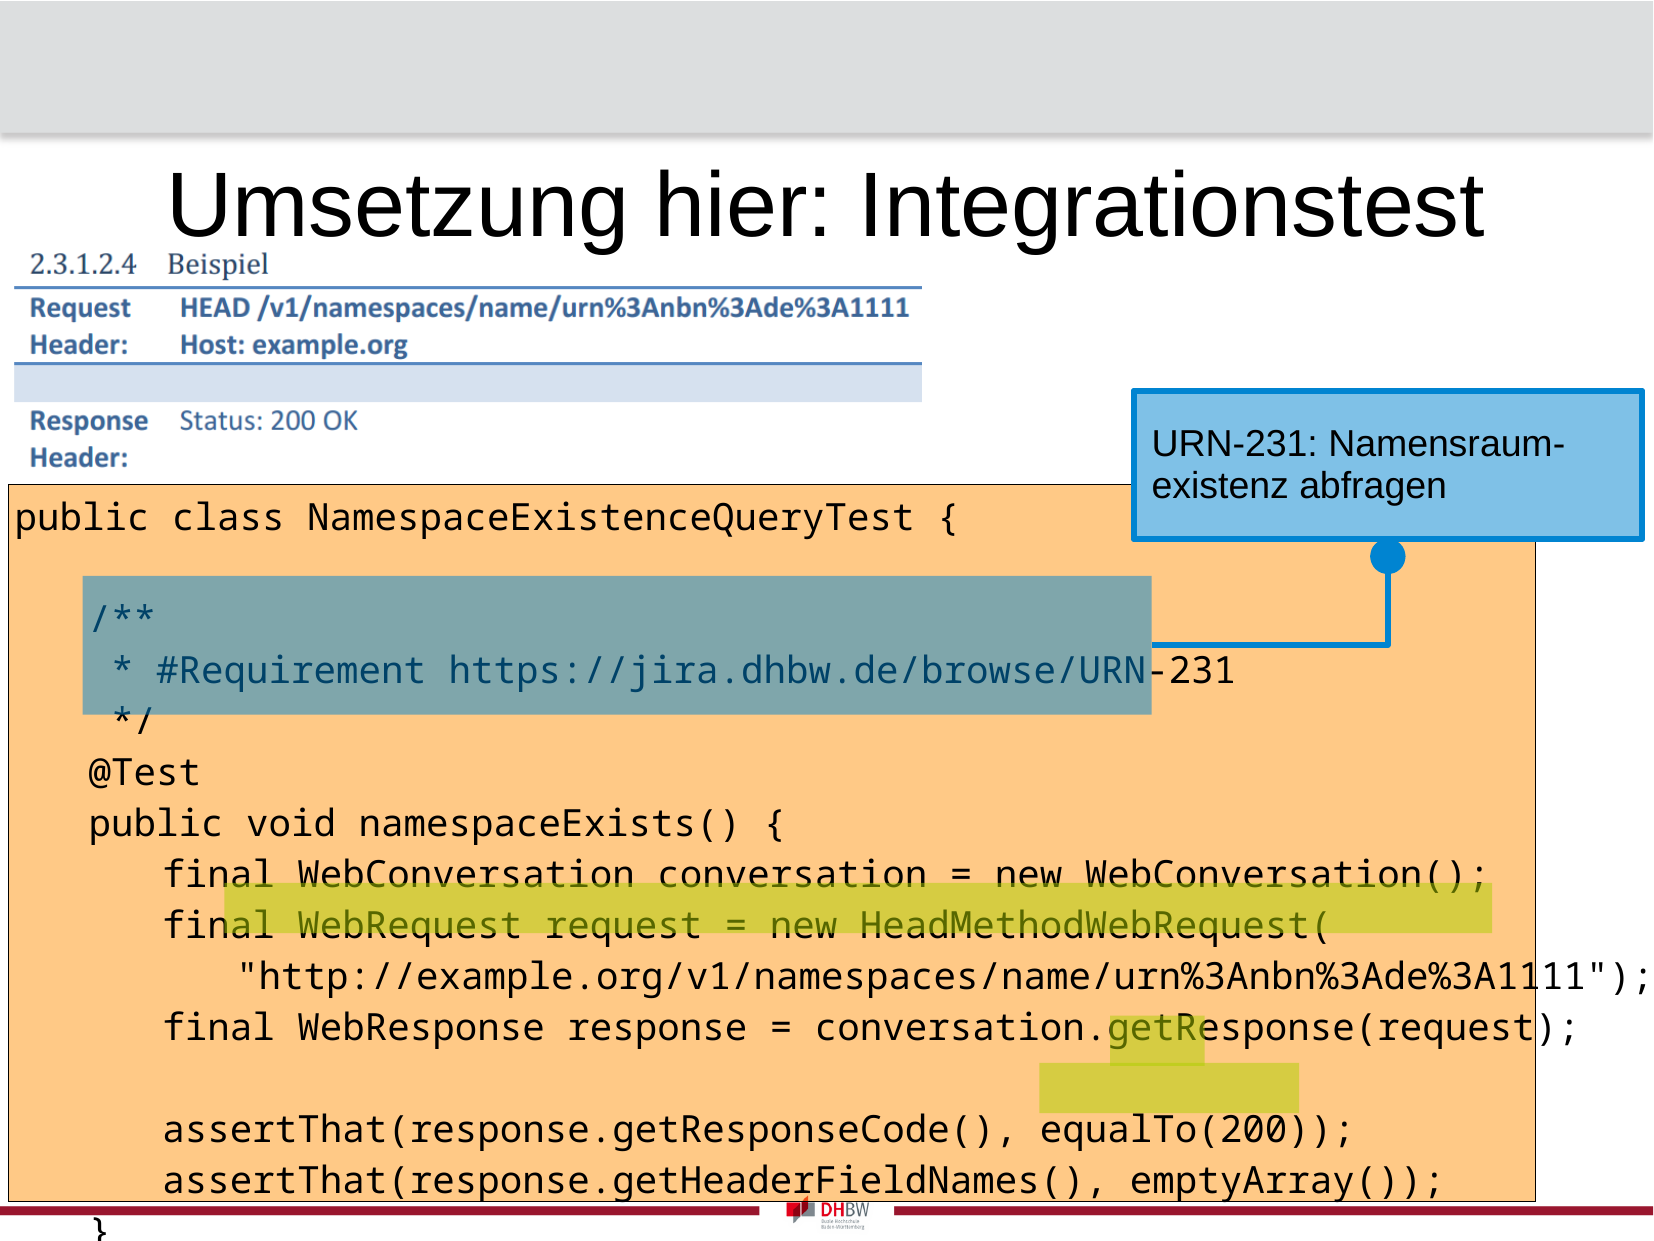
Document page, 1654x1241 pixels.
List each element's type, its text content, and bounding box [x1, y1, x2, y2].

text_box [224, 882, 1493, 934]
text_box [82, 575, 1152, 715]
text_box [1039, 1015, 1300, 1114]
picture [0, 1, 1654, 1237]
text_box public class NamespaceExistenceQueryTest { /** * #Requirement https://jira.dhbw.de/browse/URN-231 */ @Test public void namespaceExists() { final WebConversation conversation = new WebConversation(); final WebRequest request = new HeadMethodWebRequest( "http://example.org/v1/namespaces/name/urn%3Anbn%3Ade%3A1111"); final WebResponse response = conversation.getResponse(request); assertThat(response.getResponseCode(), equalTo(200)); assertThat(response.getHeaderFieldNames(), emptyArray()); } } [8, 484, 1536, 1202]
title Umsetzung hier: Integrationstest [82, 147, 1571, 257]
text_box URN-231: Namensraum- existenz abfragen [1133, 391, 1642, 539]
